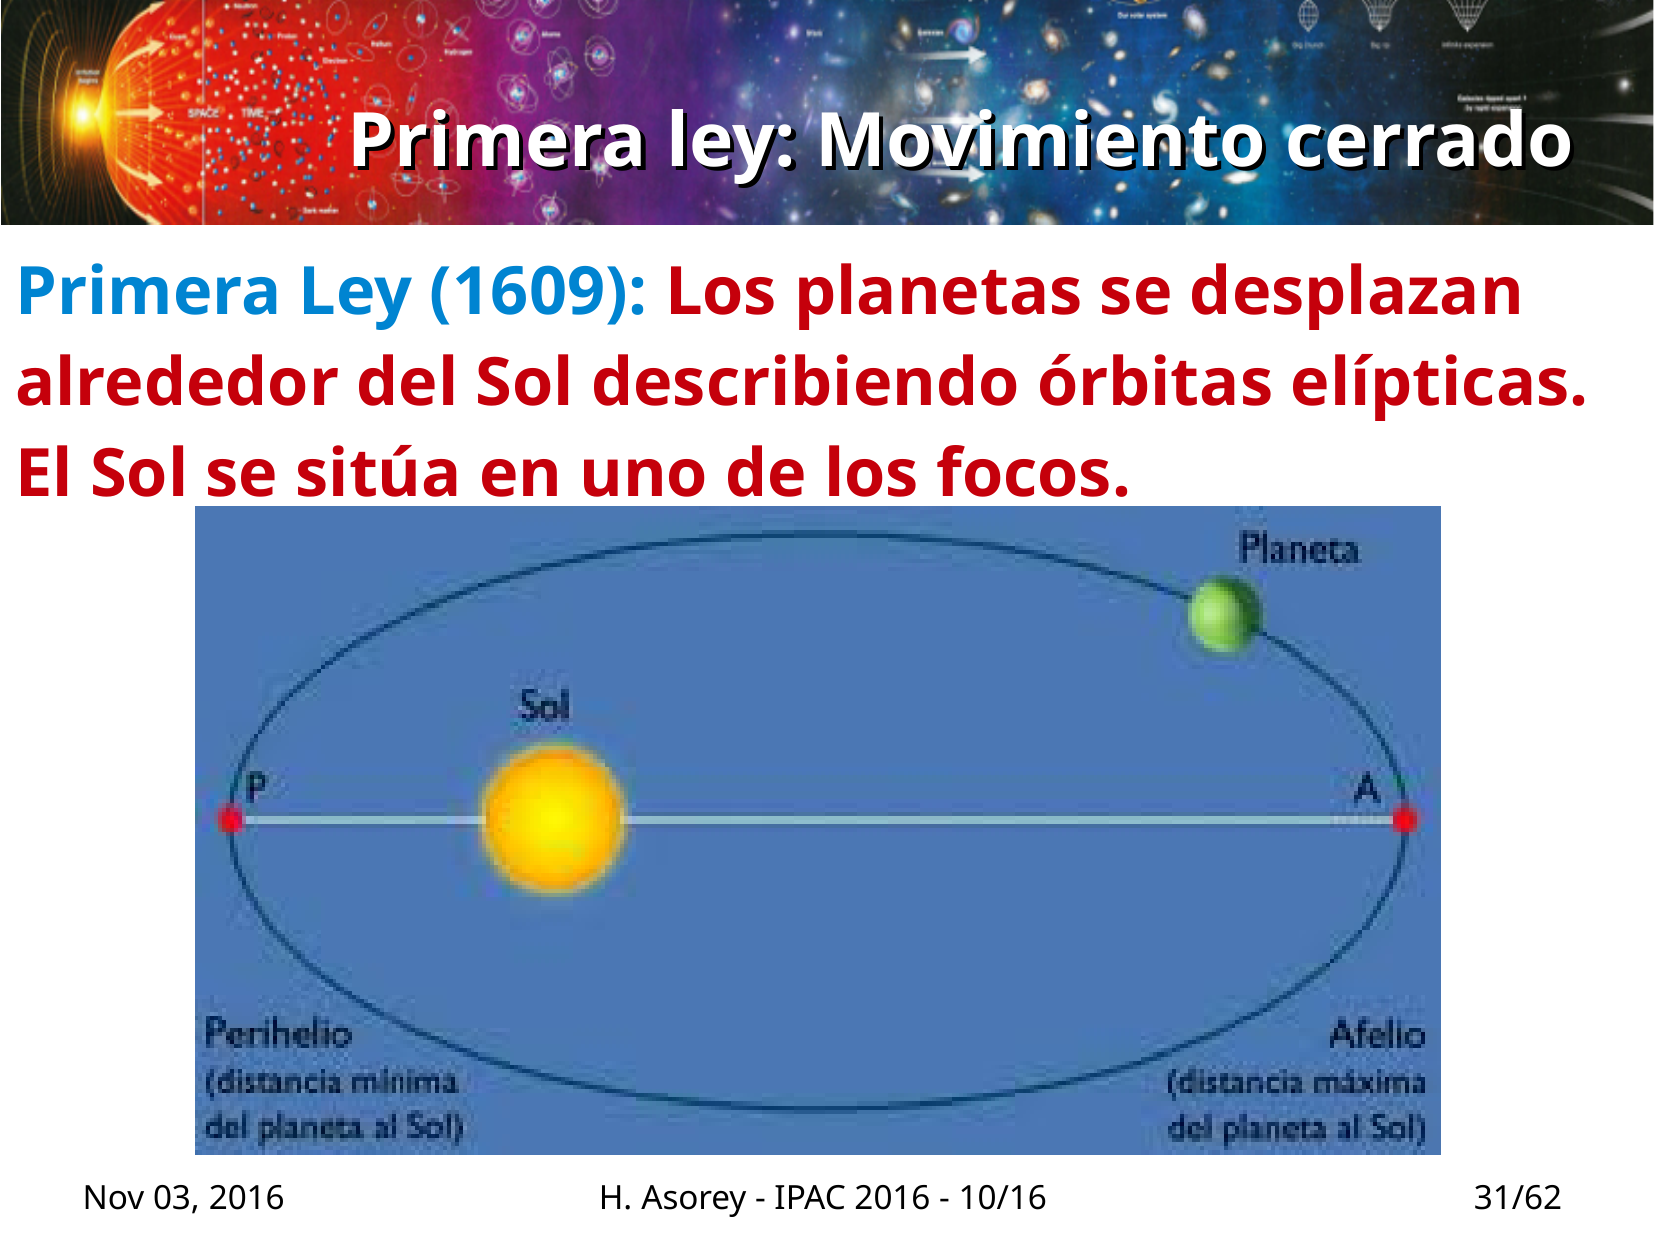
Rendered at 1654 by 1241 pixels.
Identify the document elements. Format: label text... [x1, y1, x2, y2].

picture [1, 0, 1654, 225]
title Primera ley: Movimiento cerrado [86, 49, 1576, 226]
text_box Primera Ley (1609): Los planetas se desplazan alrededor del Sol describiendo órbitas elípticas. El Sol se sitúa en uno de los focos. [0, 236, 1654, 496]
picture [195, 506, 1441, 1156]
